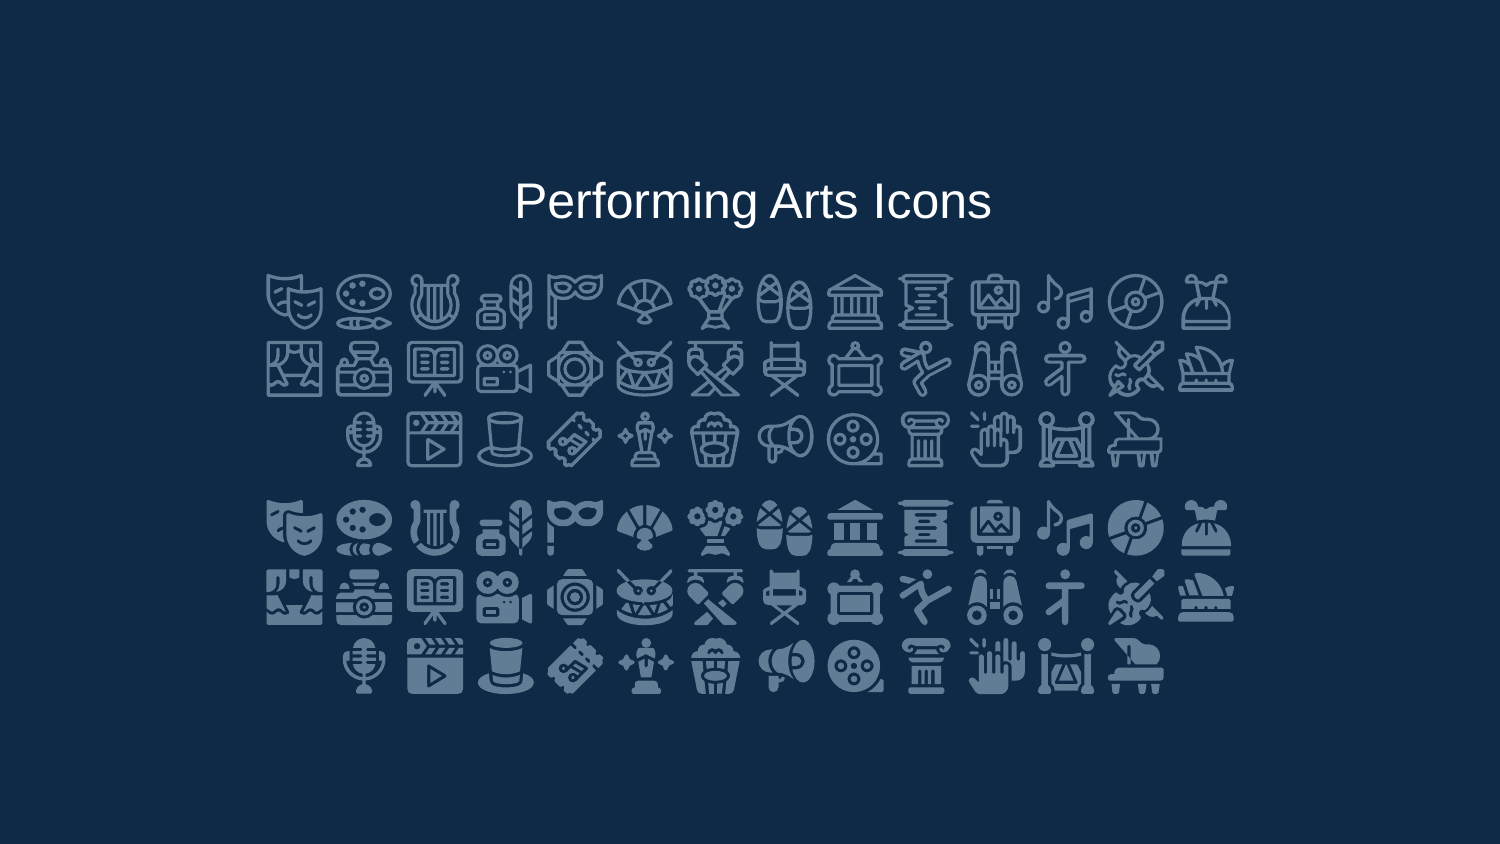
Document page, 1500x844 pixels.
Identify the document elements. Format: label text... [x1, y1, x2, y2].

text_box [1006, 546, 1013, 556]
text_box [1003, 575, 1022, 607]
text_box [990, 602, 1000, 609]
text_box [827, 582, 884, 626]
text_box [967, 340, 1024, 397]
text_box [687, 506, 707, 527]
text_box [454, 647, 464, 655]
text_box [901, 638, 951, 653]
text_box [827, 542, 884, 556]
text_box [476, 344, 533, 394]
text_box [707, 539, 724, 543]
text_box [563, 569, 587, 576]
text_box [522, 518, 533, 535]
text_box [1178, 345, 1234, 392]
text_box [406, 569, 464, 626]
text_box [476, 529, 506, 556]
text_box [900, 411, 950, 468]
text_box [837, 499, 873, 510]
text_box [703, 599, 737, 625]
text_box [687, 569, 744, 584]
text_box [444, 647, 456, 655]
text_box [1038, 638, 1052, 652]
text_box [489, 647, 523, 675]
text_box [802, 514, 813, 529]
text_box [336, 542, 352, 556]
text_box [970, 506, 1020, 543]
text_box [454, 638, 464, 645]
text_box [981, 523, 995, 533]
text_box [636, 527, 653, 551]
text_box [969, 411, 1023, 468]
text_box [867, 523, 877, 540]
text_box [302, 569, 323, 593]
text_box [435, 638, 446, 645]
text_box [761, 500, 778, 512]
text_box [687, 582, 709, 605]
text_box [786, 534, 813, 556]
text_box [967, 605, 987, 626]
text_box [970, 273, 1020, 331]
text_box [1108, 582, 1164, 626]
text_box [1003, 569, 1017, 576]
text_box [708, 682, 714, 694]
text_box [359, 543, 371, 556]
text_box [1181, 598, 1231, 609]
text_box [969, 424, 980, 428]
text_box [1127, 519, 1164, 556]
text_box [768, 675, 786, 693]
text_box [982, 411, 987, 422]
text_box [1056, 287, 1093, 330]
text_box [827, 639, 881, 693]
text_box [722, 582, 744, 605]
text_box [657, 602, 668, 614]
text_box [1181, 522, 1232, 547]
text_box [850, 523, 860, 540]
text_box [787, 522, 812, 533]
text_box [546, 411, 602, 468]
text_box [1038, 411, 1095, 468]
text_box [616, 569, 673, 608]
text_box [827, 513, 884, 520]
text_box [653, 511, 673, 537]
text_box [336, 615, 393, 626]
text_box [763, 569, 807, 625]
text_box [476, 571, 519, 594]
text_box [489, 637, 523, 648]
text_box [691, 637, 741, 658]
text_box [630, 411, 660, 468]
text_box [406, 411, 463, 468]
text_box [616, 609, 673, 626]
text_box [1045, 582, 1085, 626]
text_box [690, 411, 740, 468]
text_box [717, 661, 726, 670]
text_box [547, 638, 604, 694]
text_box [968, 575, 987, 607]
text_box [444, 638, 456, 645]
text_box [914, 649, 940, 655]
text_box [834, 523, 844, 540]
text_box [756, 528, 783, 550]
text_box [756, 273, 783, 324]
text_box [980, 506, 1010, 531]
text_box [717, 599, 727, 608]
text_box [826, 413, 883, 466]
text_box [867, 679, 884, 693]
text_box [449, 499, 460, 544]
text_box [477, 411, 533, 468]
text_box [997, 527, 1008, 533]
text_box [616, 278, 673, 325]
text_box [336, 316, 393, 330]
text_box [973, 569, 987, 576]
text_box [904, 509, 948, 547]
text_box [897, 273, 954, 330]
text_box [336, 602, 354, 613]
text_box [1178, 585, 1187, 596]
text_box [721, 526, 731, 536]
text_box [407, 638, 427, 655]
text_box [694, 611, 714, 626]
text_box [509, 511, 520, 529]
text_box [757, 414, 814, 464]
text_box [1141, 502, 1162, 522]
text_box [335, 340, 392, 397]
text_box [379, 582, 389, 589]
text_box [1184, 500, 1228, 521]
text_box [336, 499, 393, 540]
text_box [1107, 411, 1163, 468]
text_box [922, 569, 933, 580]
text_box [547, 500, 604, 527]
text_box [629, 505, 644, 527]
text_box [704, 670, 727, 681]
text_box [908, 687, 945, 694]
text_box [899, 580, 952, 626]
text_box [621, 602, 633, 614]
text_box [476, 593, 519, 624]
text_box [1181, 549, 1231, 556]
text_box [1051, 664, 1082, 691]
text_box [509, 499, 532, 522]
text_box [352, 582, 377, 586]
text_box [266, 595, 286, 612]
text_box [897, 499, 954, 507]
text_box [687, 340, 744, 397]
text_box [656, 427, 674, 444]
text_box [1056, 513, 1093, 556]
text_box [1127, 519, 1144, 537]
text_box [410, 273, 460, 330]
title Performing Arts Icons [175, 153, 1332, 233]
text_box [349, 569, 380, 580]
text_box [1134, 578, 1155, 600]
text_box [1060, 569, 1071, 580]
text_box [509, 524, 533, 556]
text_box [699, 520, 723, 537]
text_box [1111, 683, 1120, 694]
text_box [899, 575, 917, 584]
text_box [1194, 572, 1224, 596]
text_box [266, 569, 287, 593]
text_box [1003, 605, 1024, 626]
text_box [336, 589, 393, 599]
text_box [1037, 274, 1064, 314]
text_box [352, 542, 359, 556]
text_box [786, 280, 813, 330]
text_box [435, 647, 446, 655]
text_box [355, 598, 373, 616]
text_box [1081, 638, 1095, 652]
text_box [1184, 579, 1199, 596]
text_box [791, 506, 807, 519]
text_box [897, 549, 954, 556]
text_box [1107, 667, 1164, 681]
text_box [346, 411, 383, 468]
text_box [406, 340, 464, 397]
text_box [303, 595, 323, 612]
text_box [1152, 569, 1165, 582]
text_box [289, 569, 300, 579]
text_box [1114, 570, 1128, 589]
text_box [1003, 638, 1025, 681]
text_box [646, 505, 661, 527]
text_box [1114, 638, 1161, 665]
text_box [970, 411, 980, 422]
text_box [638, 605, 652, 616]
text_box [1110, 534, 1130, 554]
text_box [266, 273, 323, 330]
text_box [827, 340, 884, 397]
text_box [477, 673, 534, 695]
text_box [638, 658, 655, 678]
text_box [1151, 683, 1160, 694]
text_box [701, 545, 730, 556]
text_box [266, 605, 323, 625]
text_box [616, 340, 673, 397]
text_box [479, 519, 503, 527]
text_box [717, 682, 724, 694]
text_box [724, 506, 744, 527]
text_box [1037, 500, 1064, 540]
text_box [342, 638, 386, 694]
text_box [995, 641, 1001, 652]
text_box [986, 499, 1004, 504]
text_box [1108, 340, 1165, 397]
text_box [547, 585, 554, 609]
text_box [547, 521, 554, 543]
text_box [374, 602, 393, 612]
text_box [336, 273, 392, 314]
text_box [425, 647, 436, 655]
text_box [705, 499, 726, 520]
text_box [1058, 664, 1074, 681]
text_box [908, 657, 945, 663]
text_box [556, 579, 594, 616]
text_box [636, 637, 656, 659]
text_box [547, 545, 554, 556]
text_box [1224, 586, 1235, 596]
text_box [846, 569, 864, 583]
text_box [509, 273, 533, 330]
text_box [286, 513, 323, 556]
text_box [1108, 610, 1124, 625]
text_box [563, 618, 587, 626]
text_box [339, 582, 350, 589]
text_box [407, 657, 464, 694]
text_box [522, 593, 533, 624]
text_box [492, 674, 520, 685]
text_box [547, 340, 604, 397]
text_box [1051, 652, 1082, 658]
text_box [911, 665, 942, 685]
text_box [1107, 273, 1164, 330]
text_box [791, 656, 802, 666]
text_box [757, 515, 782, 527]
text_box [423, 509, 447, 546]
text_box [1081, 653, 1095, 694]
text_box [266, 500, 303, 543]
text_box [476, 293, 506, 330]
text_box [899, 340, 952, 397]
text_box [687, 273, 744, 331]
text_box [982, 637, 986, 648]
text_box [596, 585, 603, 609]
text_box [618, 654, 635, 671]
text_box [763, 340, 807, 397]
text_box [976, 546, 984, 556]
text_box [631, 680, 662, 694]
text_box [771, 639, 815, 683]
text_box [1043, 340, 1087, 397]
text_box [425, 638, 436, 645]
text_box [632, 604, 641, 613]
text_box [1178, 612, 1234, 622]
text_box [616, 511, 637, 537]
text_box [1137, 683, 1147, 694]
text_box [705, 661, 714, 670]
text_box [617, 427, 634, 444]
text_box [266, 340, 323, 397]
text_box [827, 273, 884, 330]
text_box [657, 654, 675, 671]
text_box [968, 651, 1009, 695]
text_box [756, 508, 767, 522]
text_box [547, 273, 604, 330]
text_box [725, 661, 740, 694]
text_box [1181, 273, 1231, 330]
text_box [1038, 653, 1052, 694]
text_box [691, 661, 706, 694]
text_box [969, 637, 979, 648]
text_box [410, 499, 421, 544]
text_box [372, 542, 393, 556]
text_box [416, 542, 455, 556]
text_box [758, 649, 773, 673]
text_box [1107, 500, 1145, 537]
text_box [772, 508, 783, 523]
text_box [786, 514, 797, 529]
text_box [649, 604, 658, 613]
